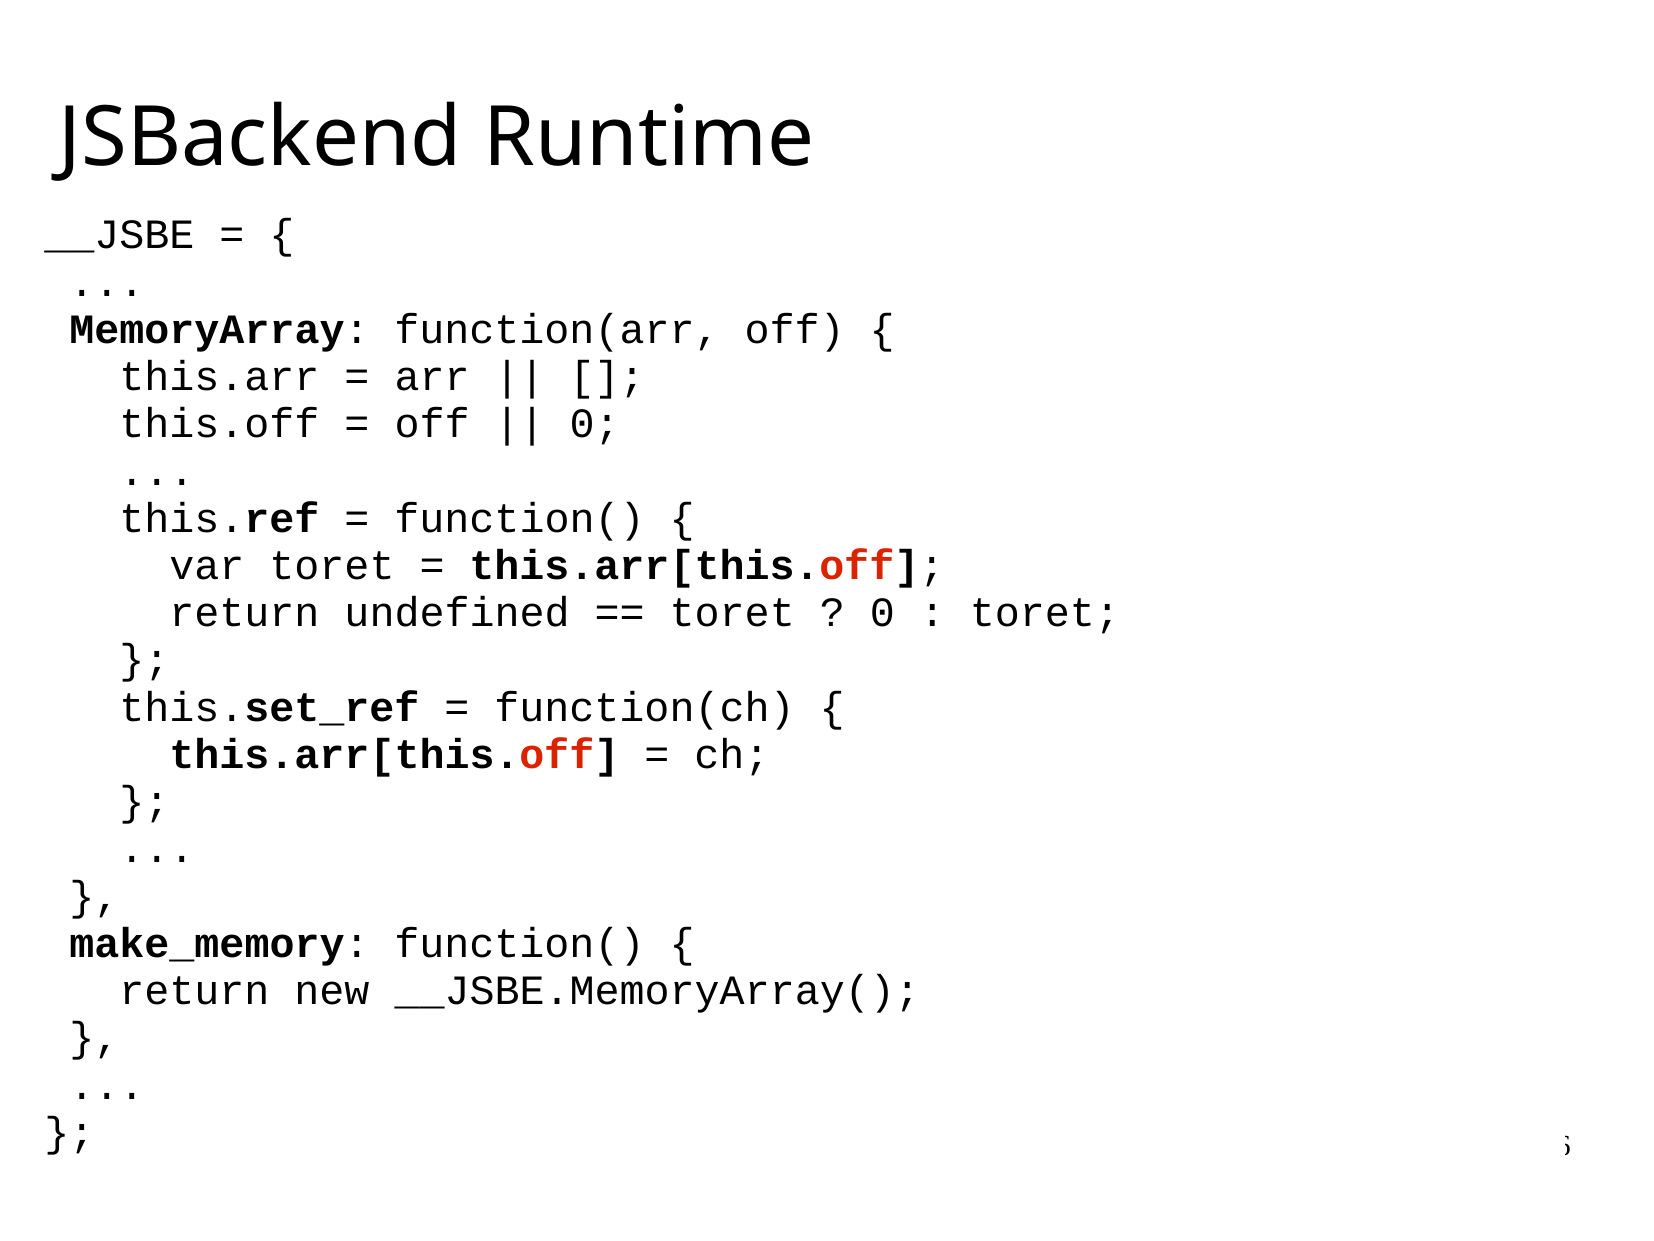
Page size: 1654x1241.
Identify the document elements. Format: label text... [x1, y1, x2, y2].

text_box __JSBE = { ... MemoryArray: function(arr, off) { this.arr = arr || []; this.off = off || 0; ... this.ref = function() { var toret = this.arr[this.off]; return undefined == toret ? 0 : toret; }; this.set_ref = function(ch) { this.arr[this.off] = ch; }; ... }, make_memory: function() { return new __JSBE.MemoryArray(); }, ... }; [29, 206, 1565, 1190]
title JSBackend Runtime [59, 29, 1548, 206]
